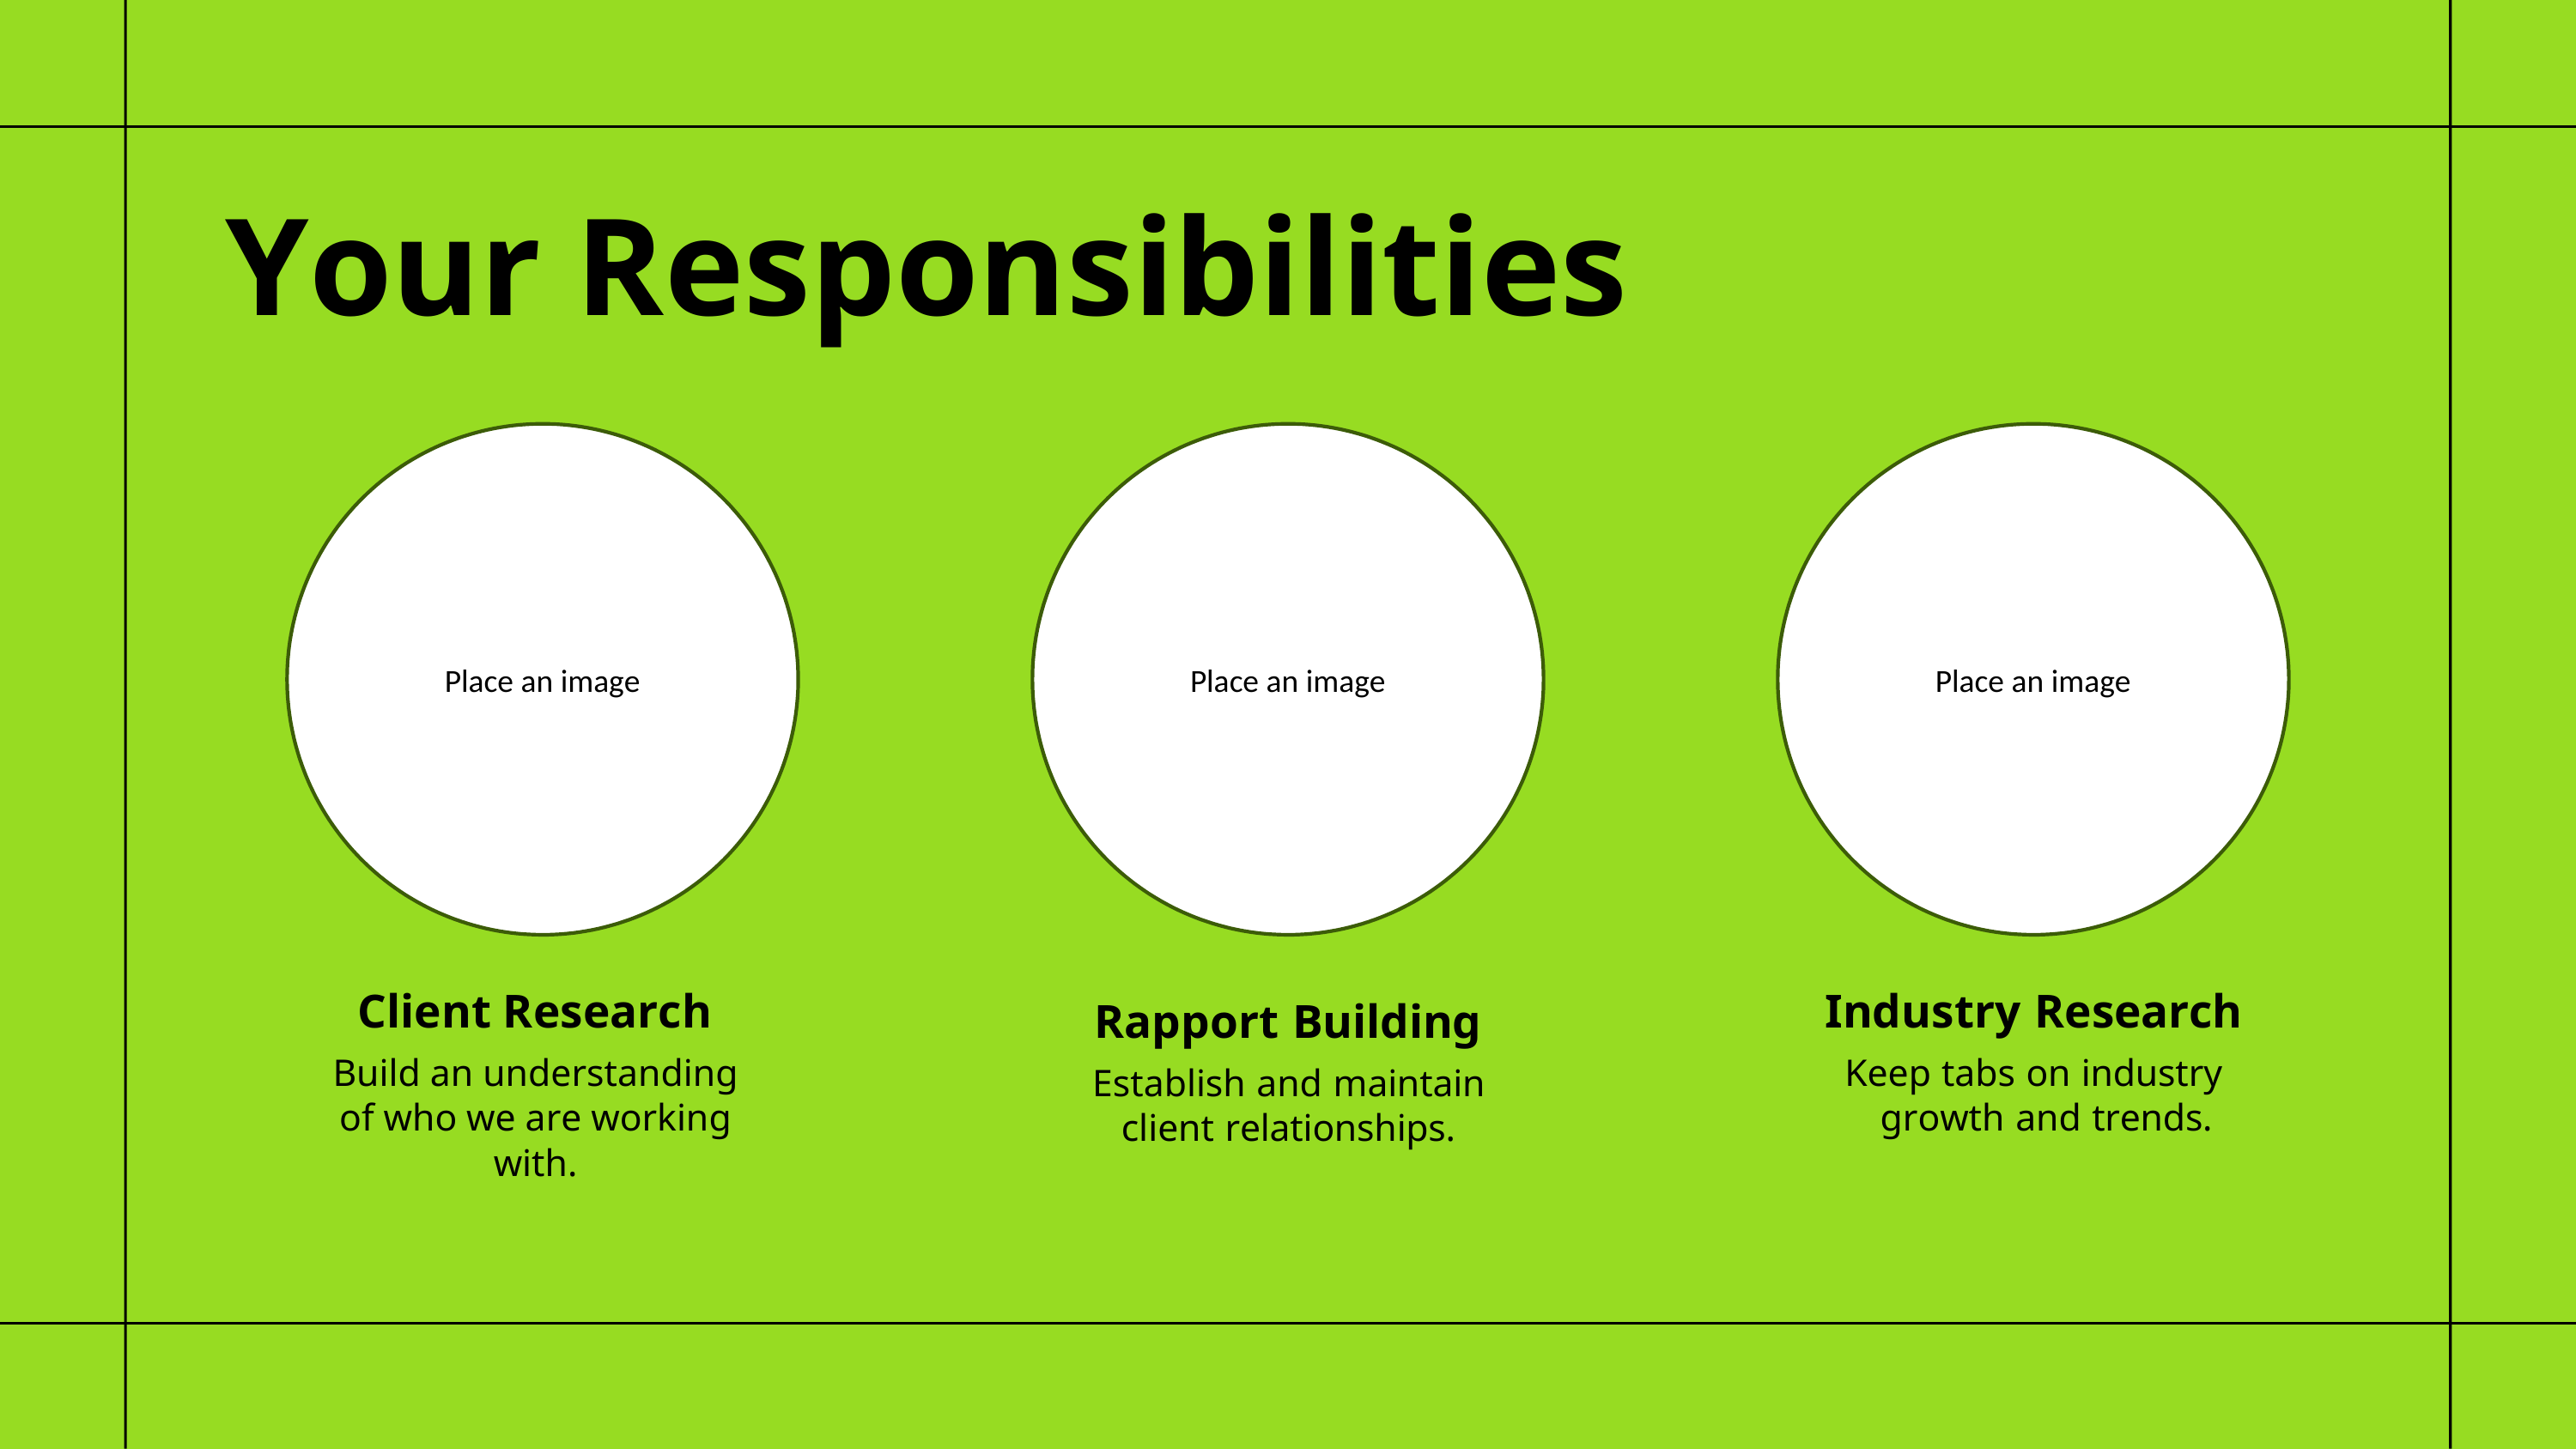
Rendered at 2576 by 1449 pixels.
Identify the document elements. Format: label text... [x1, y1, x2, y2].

text_box Place an image [1777, 423, 2289, 935]
text_box Client Research Build an understanding of who we are working with. [322, 966, 749, 1184]
text_box Industry Research Keep tabs on industry growth and trends. [1818, 966, 2248, 1141]
title Your Responsibilities [225, 180, 2351, 344]
text_box Place an image [1032, 423, 1544, 935]
text_box Rapport Building Establish and maintain client relationships. [1074, 976, 1502, 1151]
text_box Place an image [287, 423, 799, 935]
